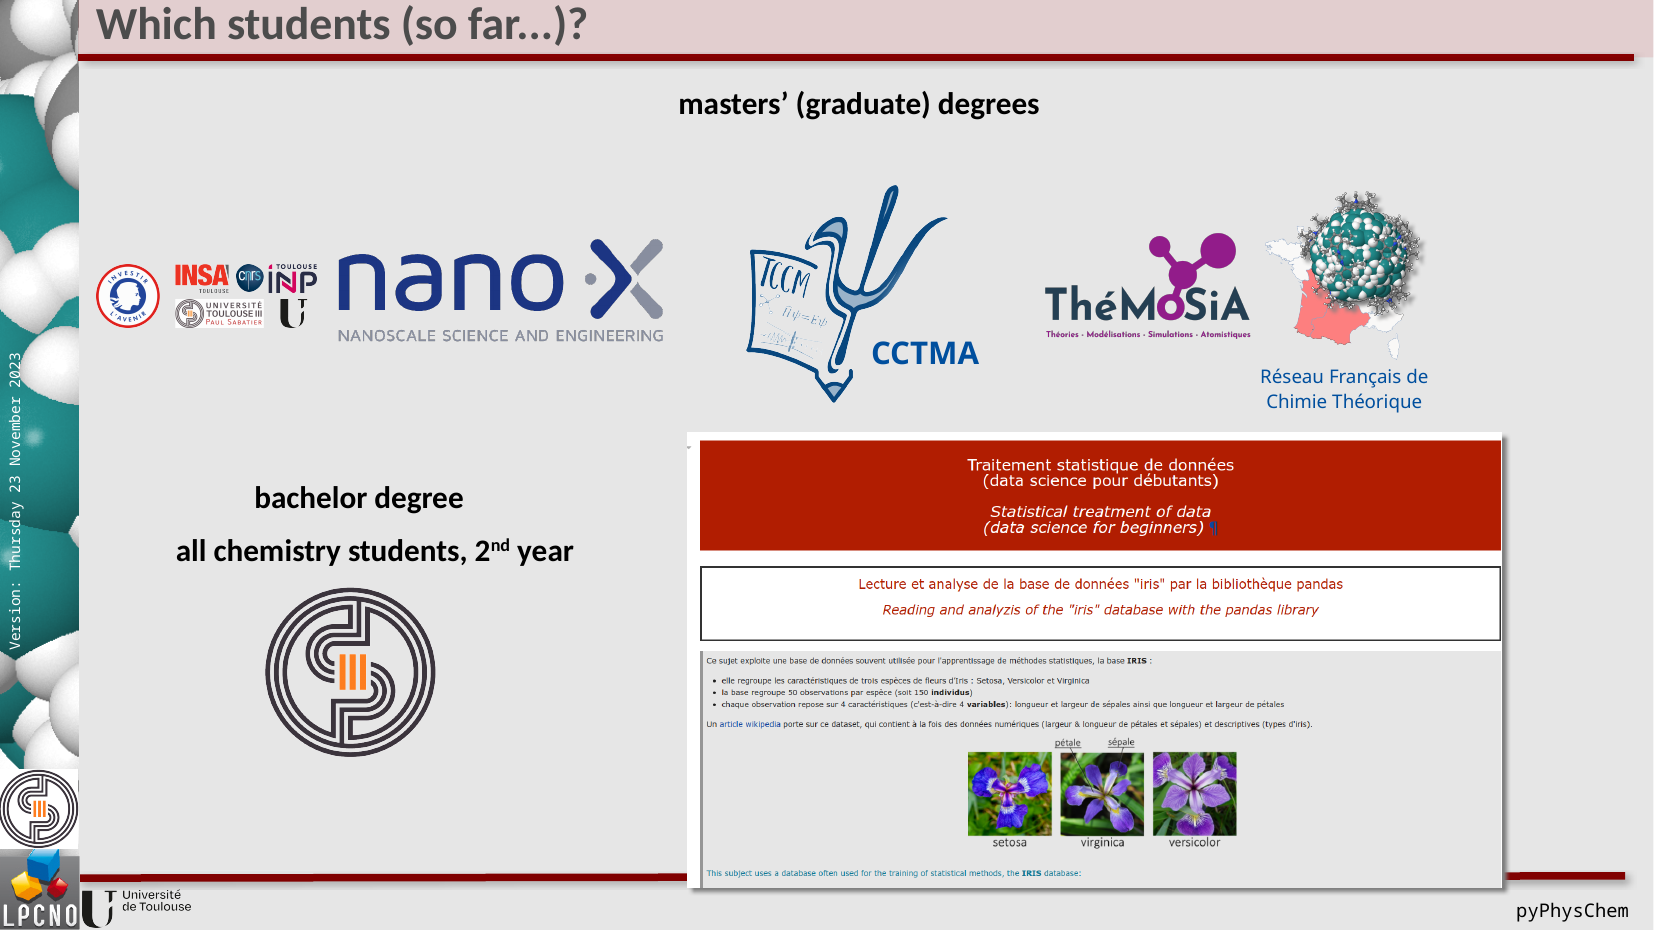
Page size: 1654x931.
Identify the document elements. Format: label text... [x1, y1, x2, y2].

picture [1265, 188, 1428, 355]
picture [264, 586, 437, 759]
title Which students (so far...)? [78, 0, 1654, 58]
picture [0, 0, 80, 930]
text_box masters’ (graduate) degrees [663, 83, 1056, 130]
picture [746, 185, 948, 403]
text_box bachelor degree [239, 477, 480, 524]
text_box Réseau Français de Chimie Théorique [1245, 355, 1418, 409]
picture [96, 216, 690, 366]
picture [82, 889, 191, 928]
picture [687, 432, 1502, 888]
picture [1043, 224, 1253, 343]
text_box CCTMA [856, 323, 1004, 381]
text_box all chemistry students, 2nd year [161, 530, 589, 577]
